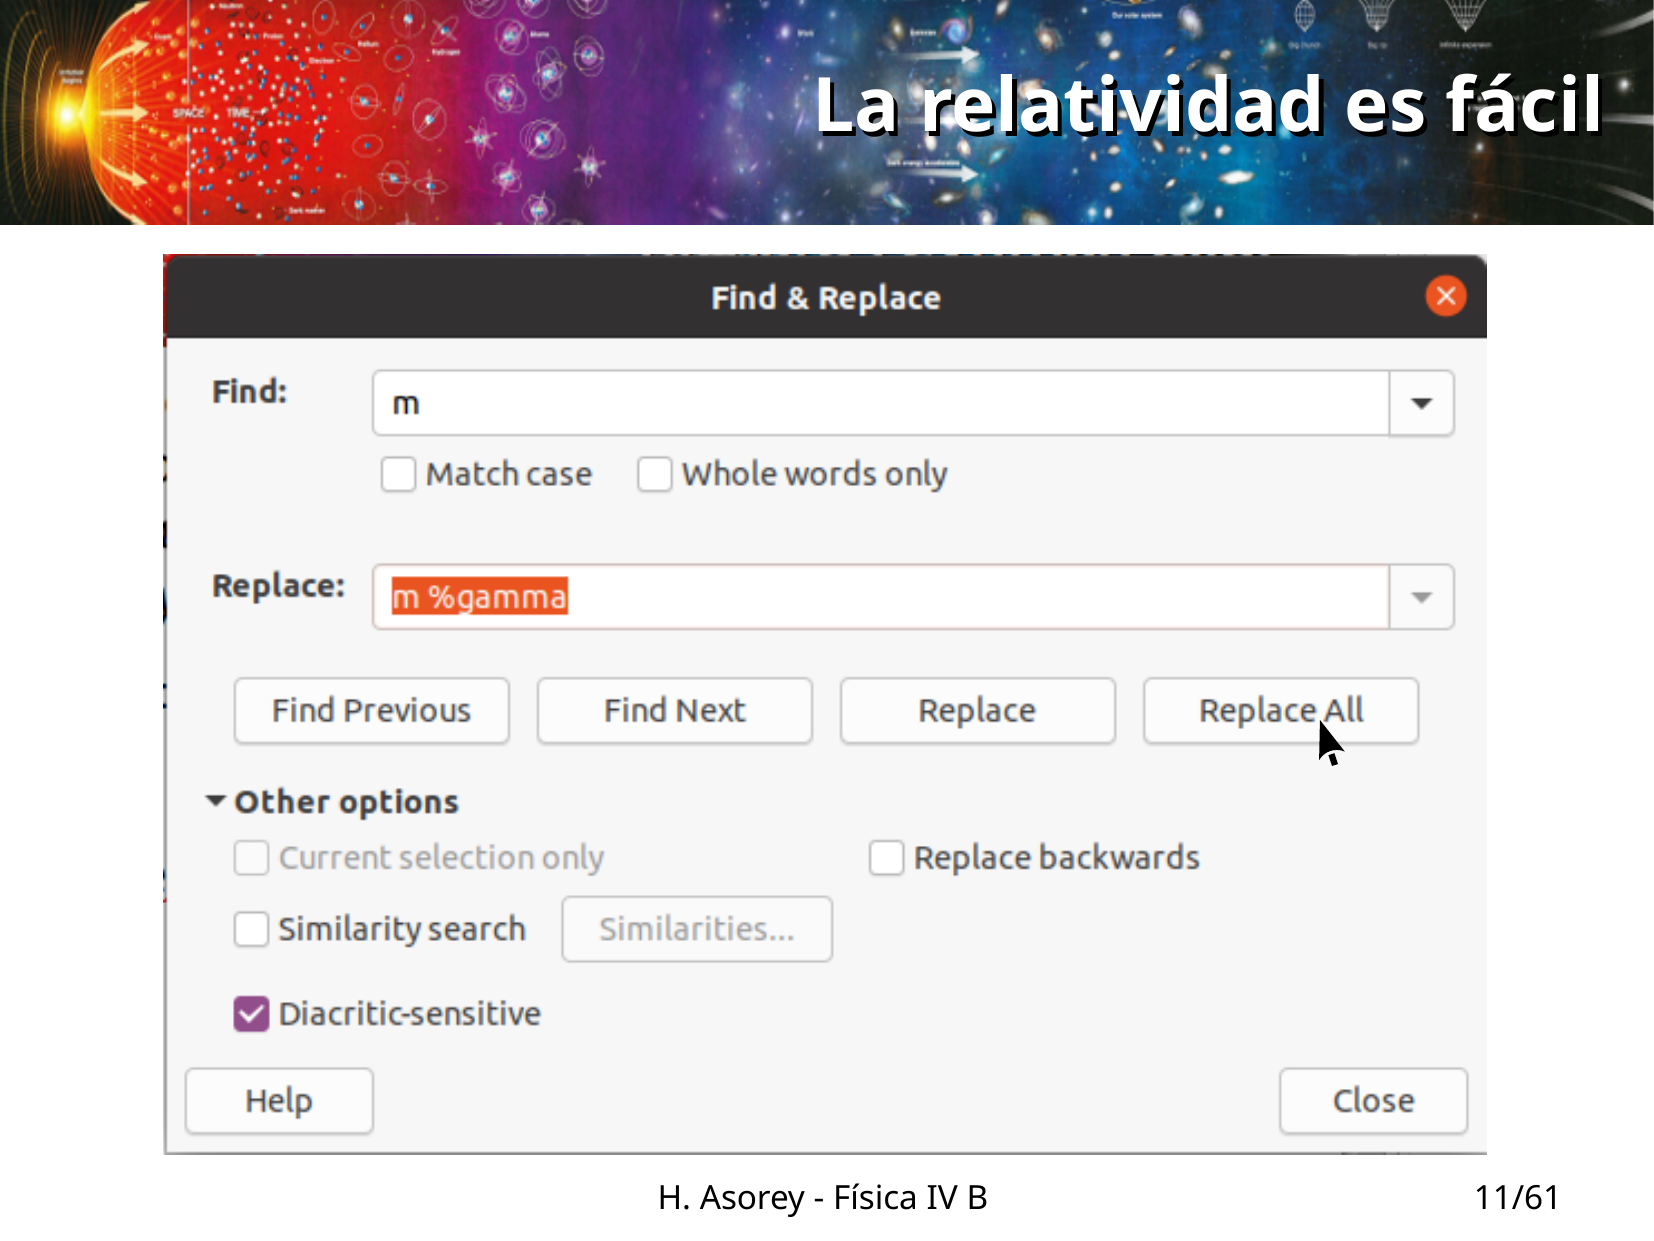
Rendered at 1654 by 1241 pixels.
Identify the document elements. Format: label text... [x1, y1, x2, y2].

title La relatividad es fácil [45, 15, 1606, 191]
picture [0, 0, 1654, 225]
picture [163, 254, 1487, 1156]
